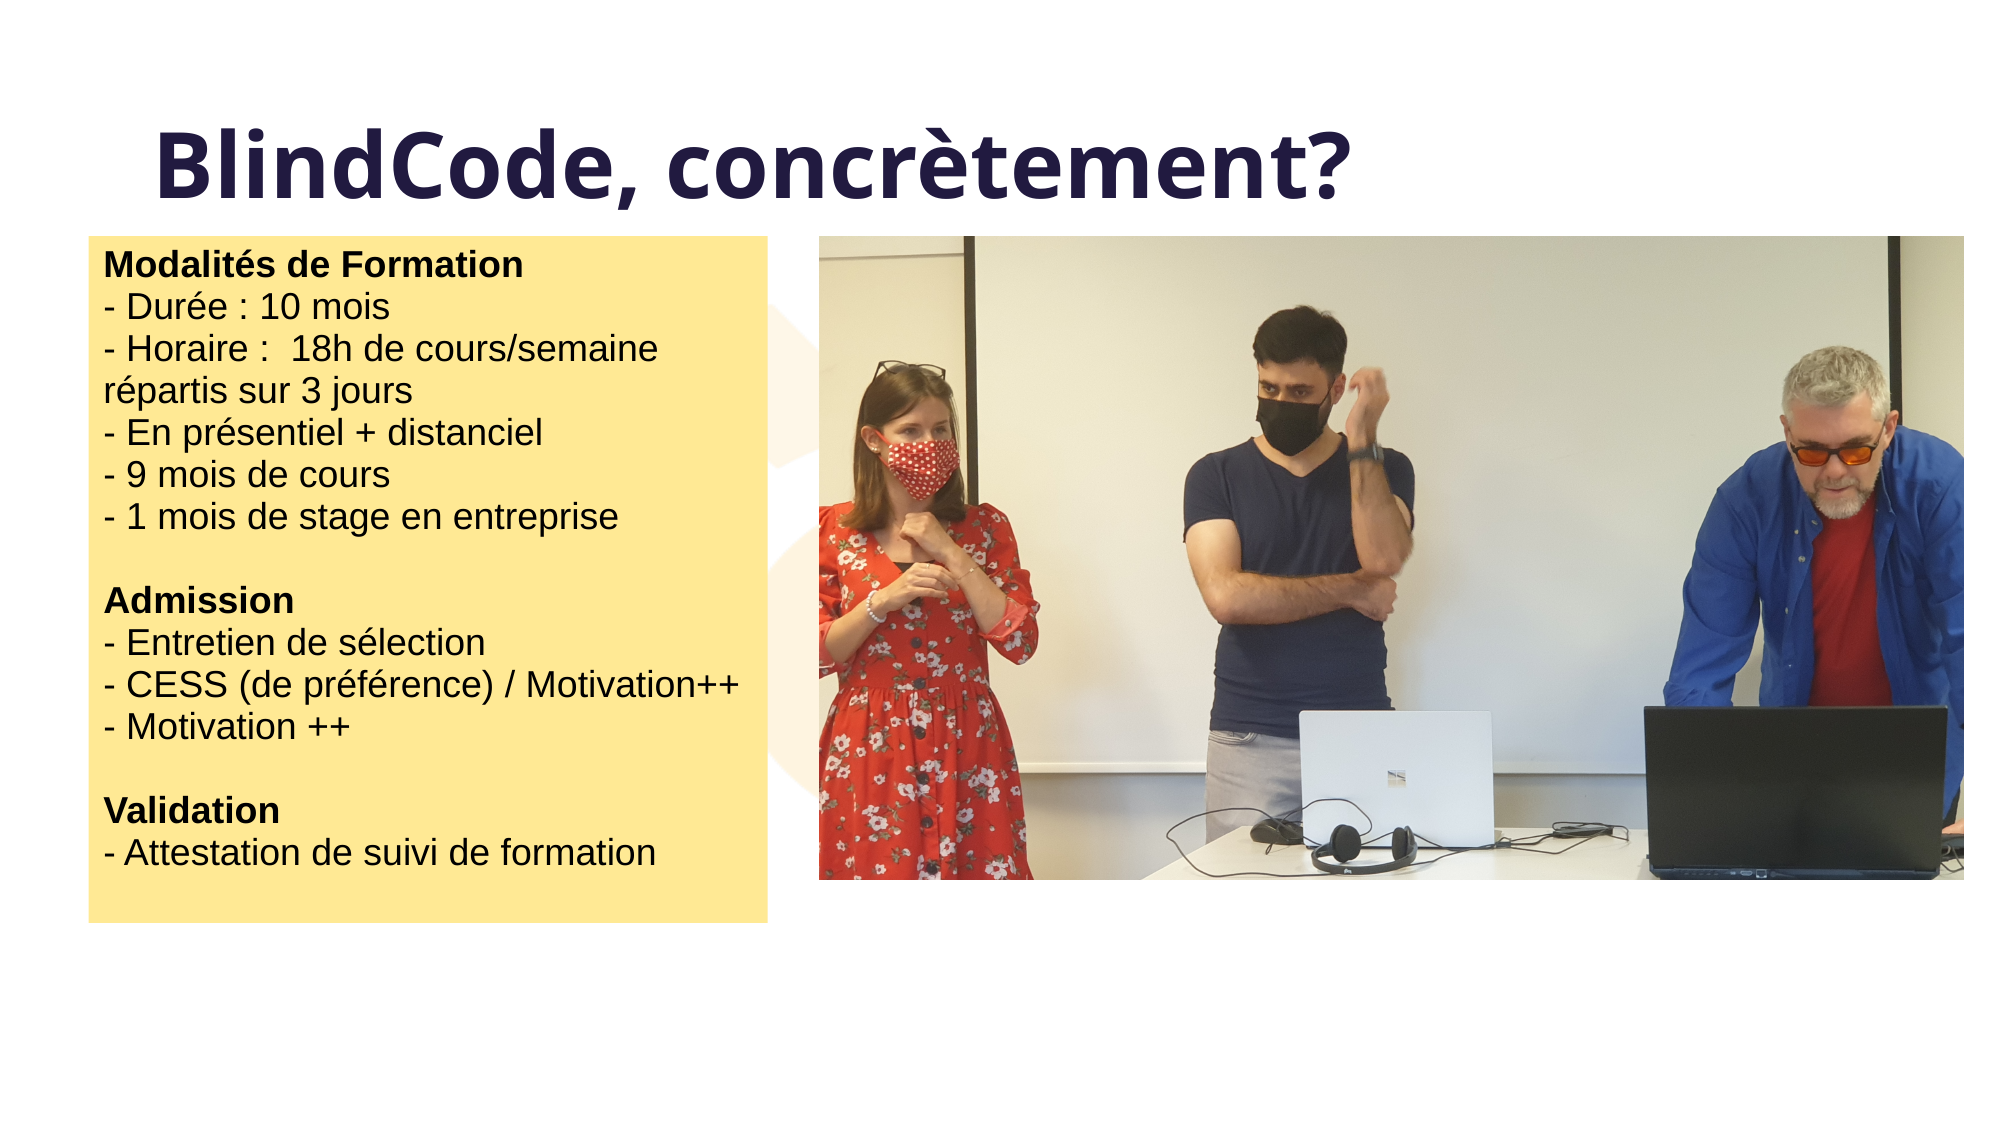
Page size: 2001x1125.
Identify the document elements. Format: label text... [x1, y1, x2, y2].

title BlindCode, concrètement? [137, 59, 1863, 278]
picture [819, 236, 1964, 880]
text_box Modalités de Formation - Durée : 10 mois - Horaire : 18h de cours/semaine répartis sur 3 jours - En présentiel + distanciel - 9 mois de cours - 1 mois de stage en entreprise Admission - Entretien de sélection - CESS (de préférence) / Motivation++ - Motivation ++ Validation - Attestation de suivi de formation [88, 236, 768, 923]
